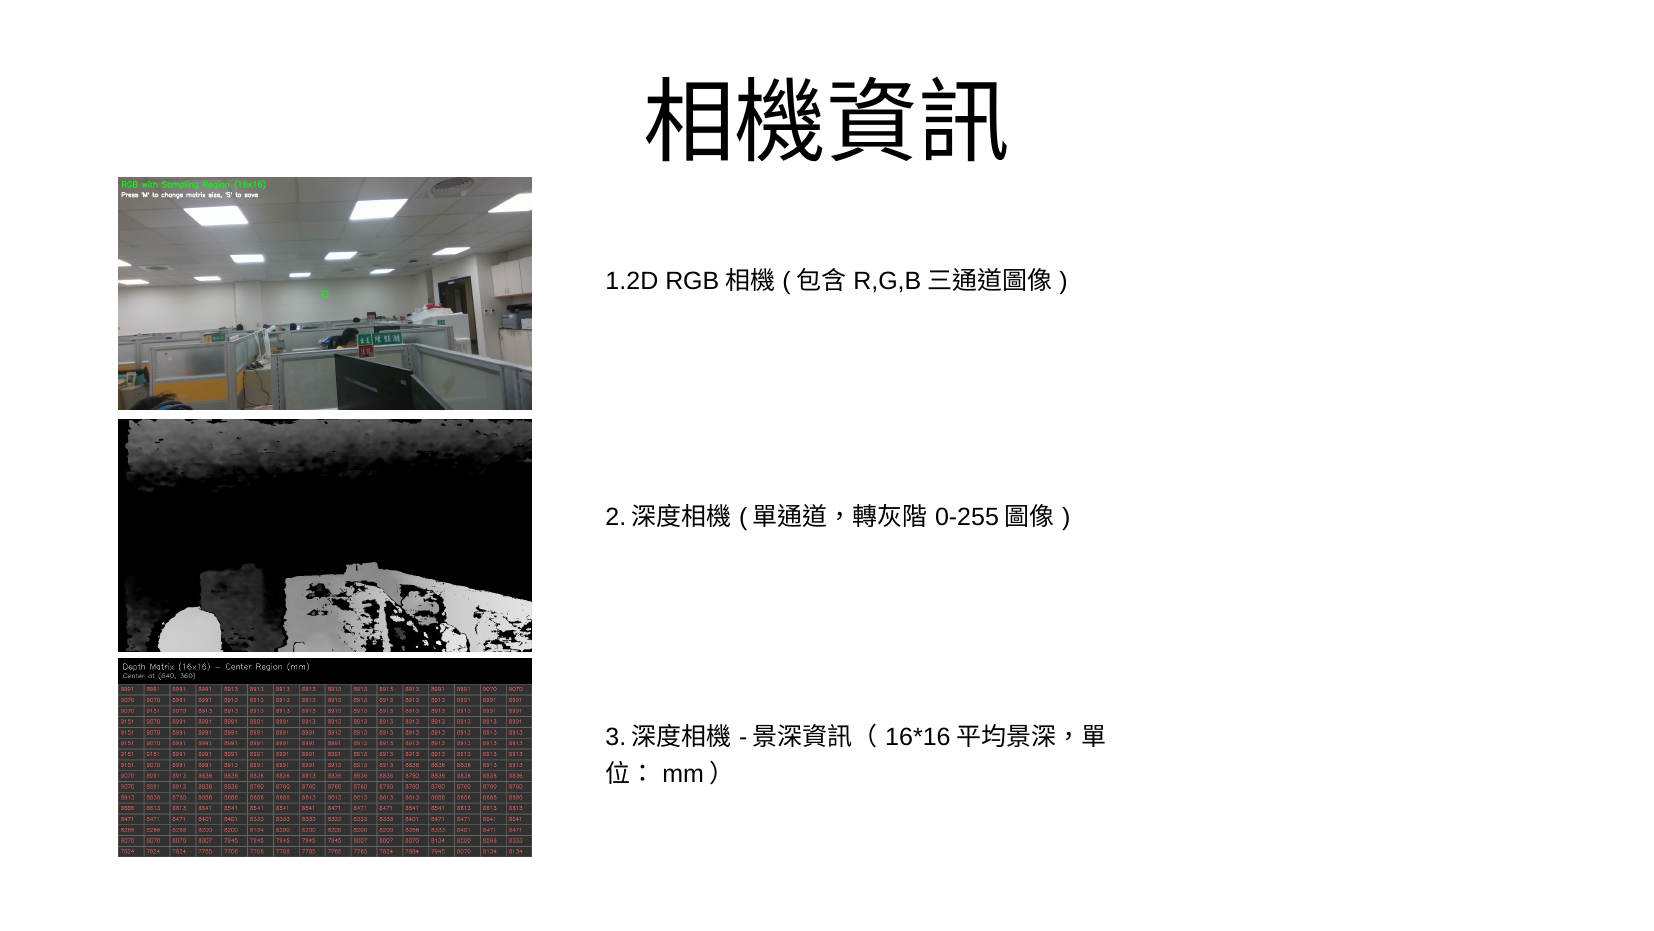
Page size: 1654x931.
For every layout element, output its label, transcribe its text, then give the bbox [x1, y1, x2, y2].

picture [118, 658, 532, 857]
text_box 3.深度相機-景深資訊（16*16平均景深，單位：mm） [590, 667, 1123, 839]
picture [118, 419, 532, 652]
text_box 1.2D RGB相機(包含R,G,B三通道圖像) [590, 177, 1152, 413]
title 相機資訊 [82, 37, 1571, 193]
text_box 2.深度相機(單通道，轉灰階0-255圖像) [590, 413, 1152, 650]
picture [118, 177, 532, 410]
